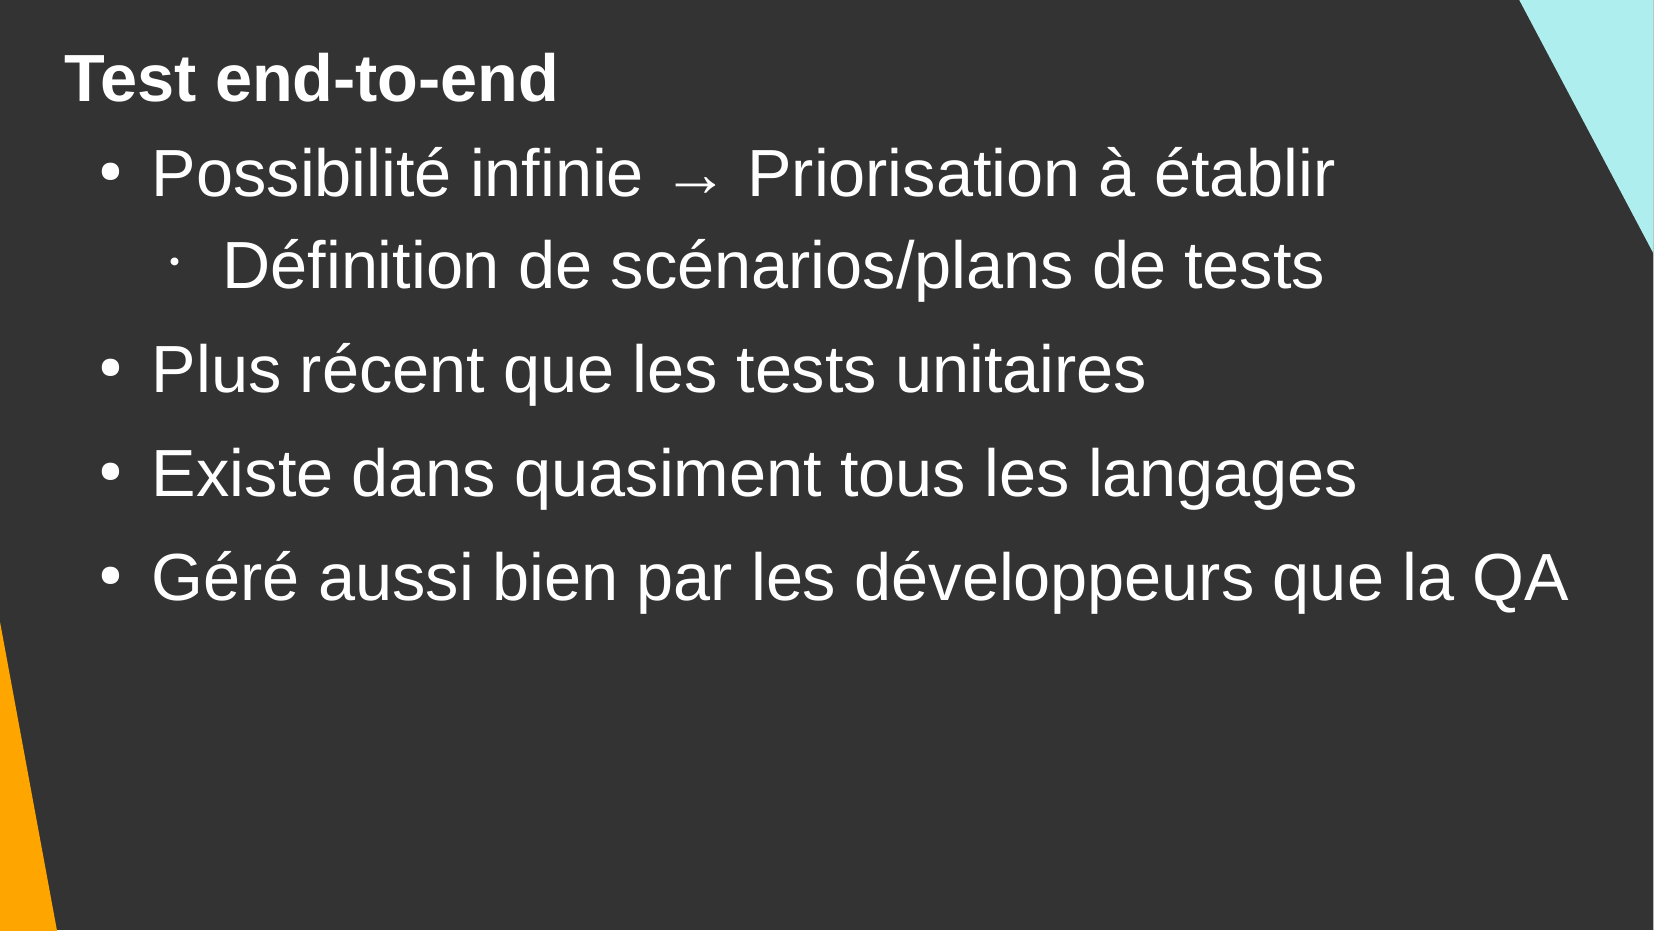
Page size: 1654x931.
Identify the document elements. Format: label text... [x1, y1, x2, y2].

text_box [1519, 0, 1654, 255]
text_box [0, 621, 58, 931]
title Test end-to-end [64, 40, 1075, 116]
list Possibilité infinie → Priorisation à établir Définition de scénarios/plans de tests Plus récent que les tests unitaires Existe dans quasiment tous les langages Géré aussi bien par les développeurs que la QA [80, 135, 1620, 680]
